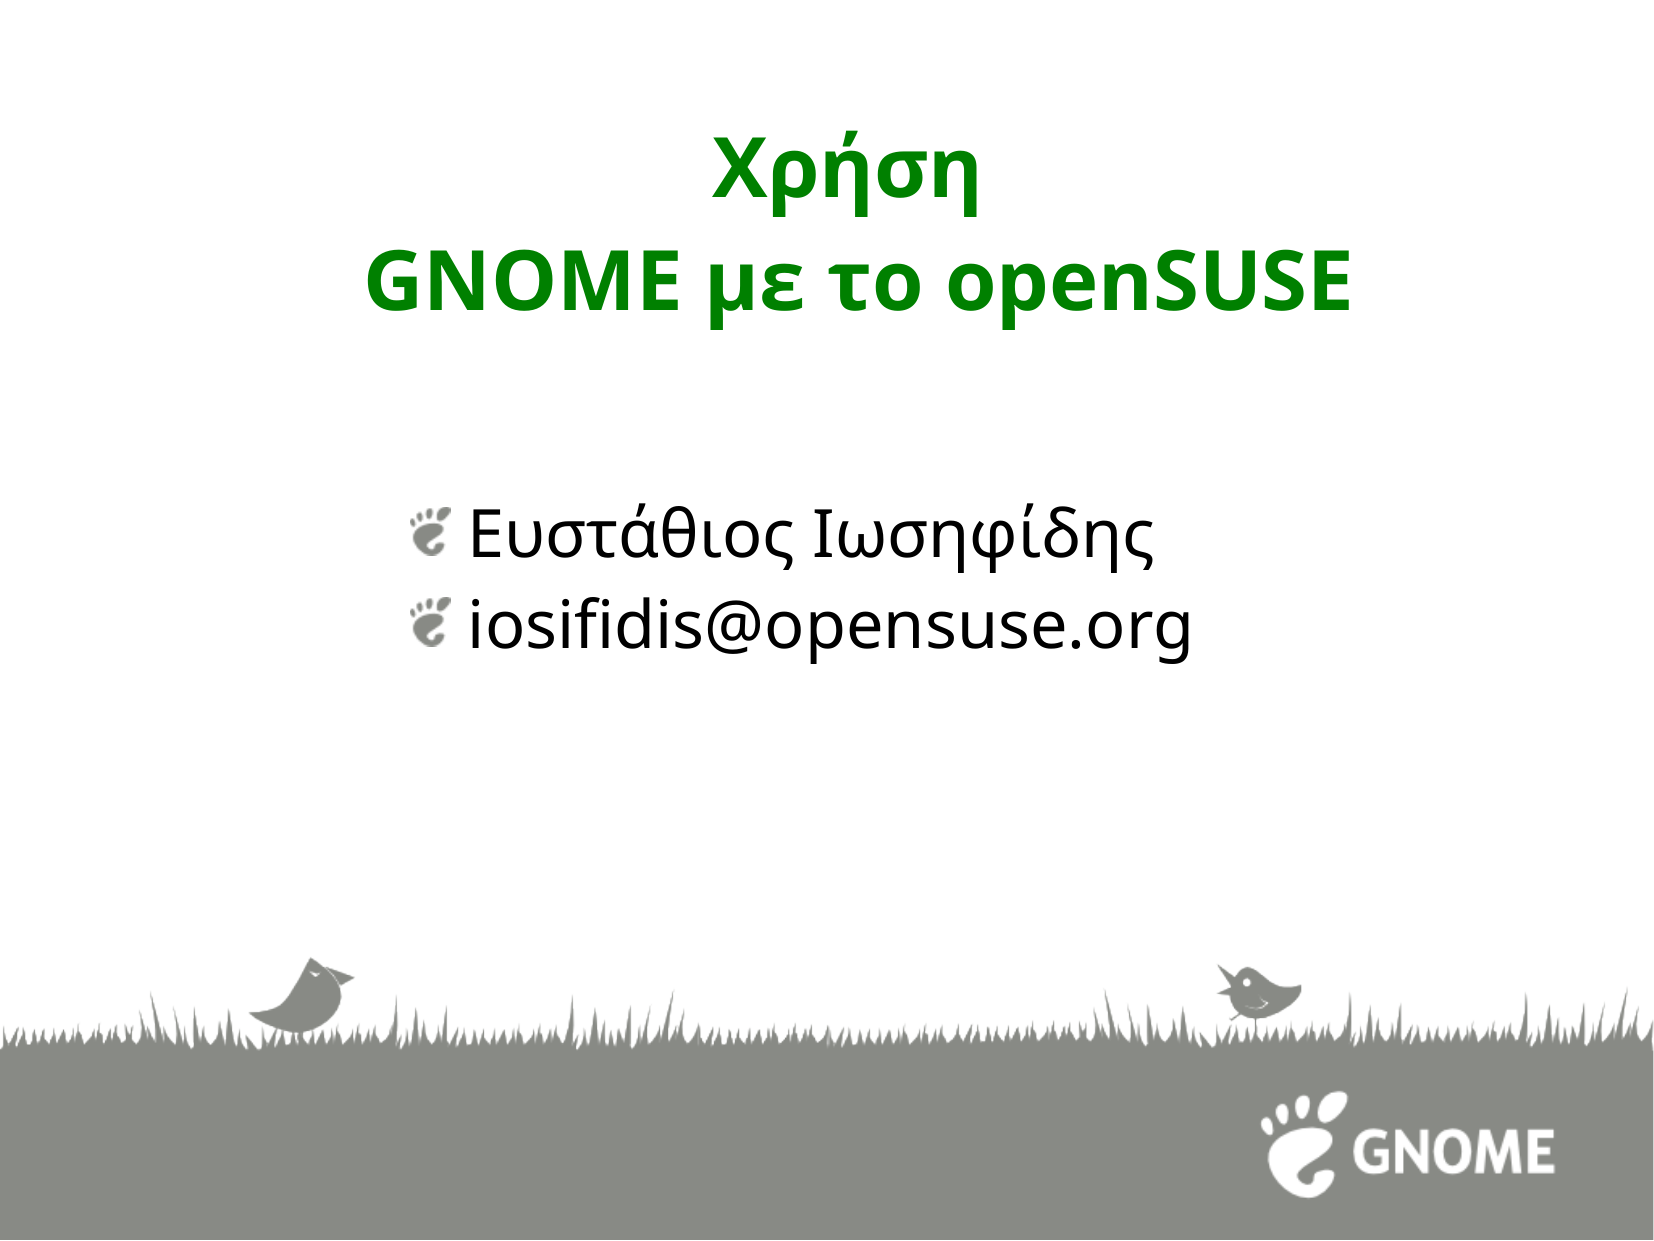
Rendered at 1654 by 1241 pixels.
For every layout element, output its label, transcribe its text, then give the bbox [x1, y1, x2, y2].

text_box Ευστάθιος Ιωσηφίδης iosifidis@opensuse.org [396, 478, 1296, 670]
text_box Χρήση GNOME με το openSUSE [277, 100, 1441, 339]
picture [0, 0, 1654, 1241]
